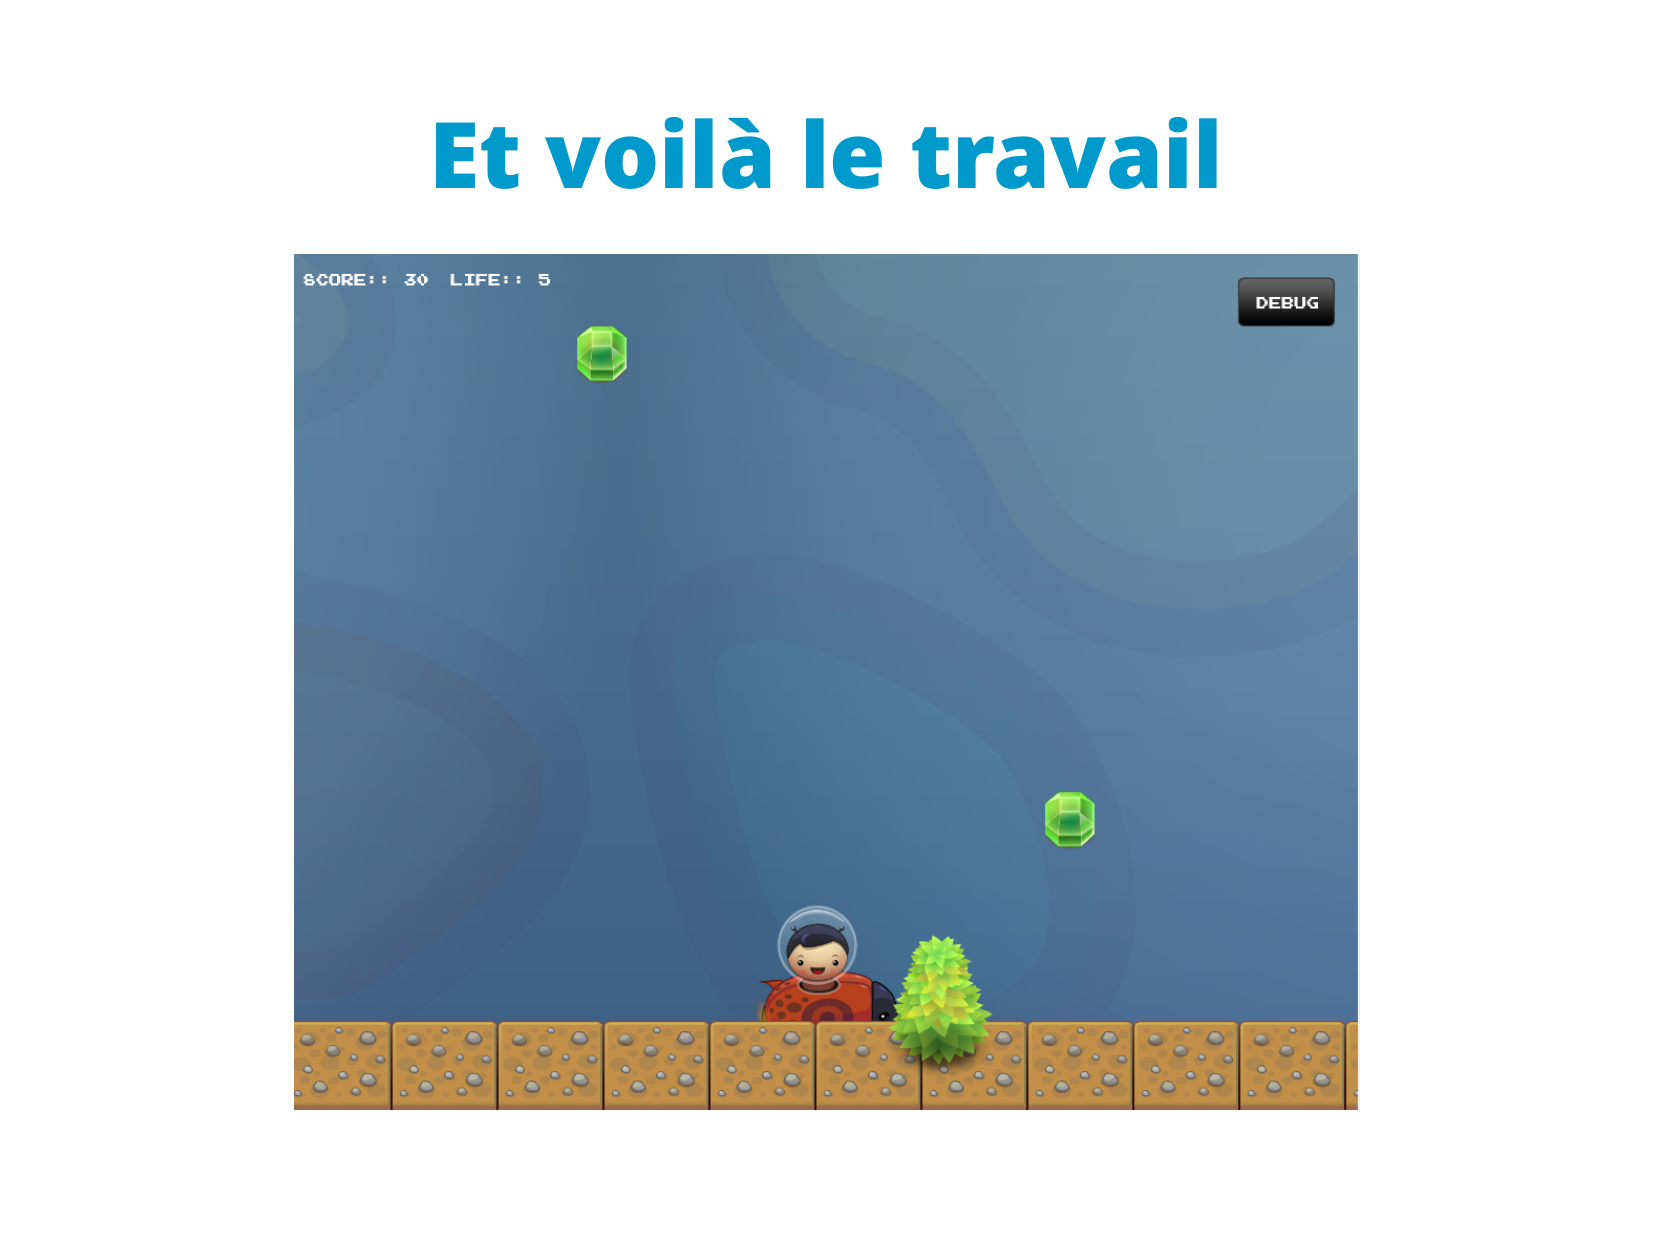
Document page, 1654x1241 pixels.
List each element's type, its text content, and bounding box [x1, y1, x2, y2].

title Et voilà le travail [82, 49, 1571, 257]
picture [294, 254, 1360, 1111]
